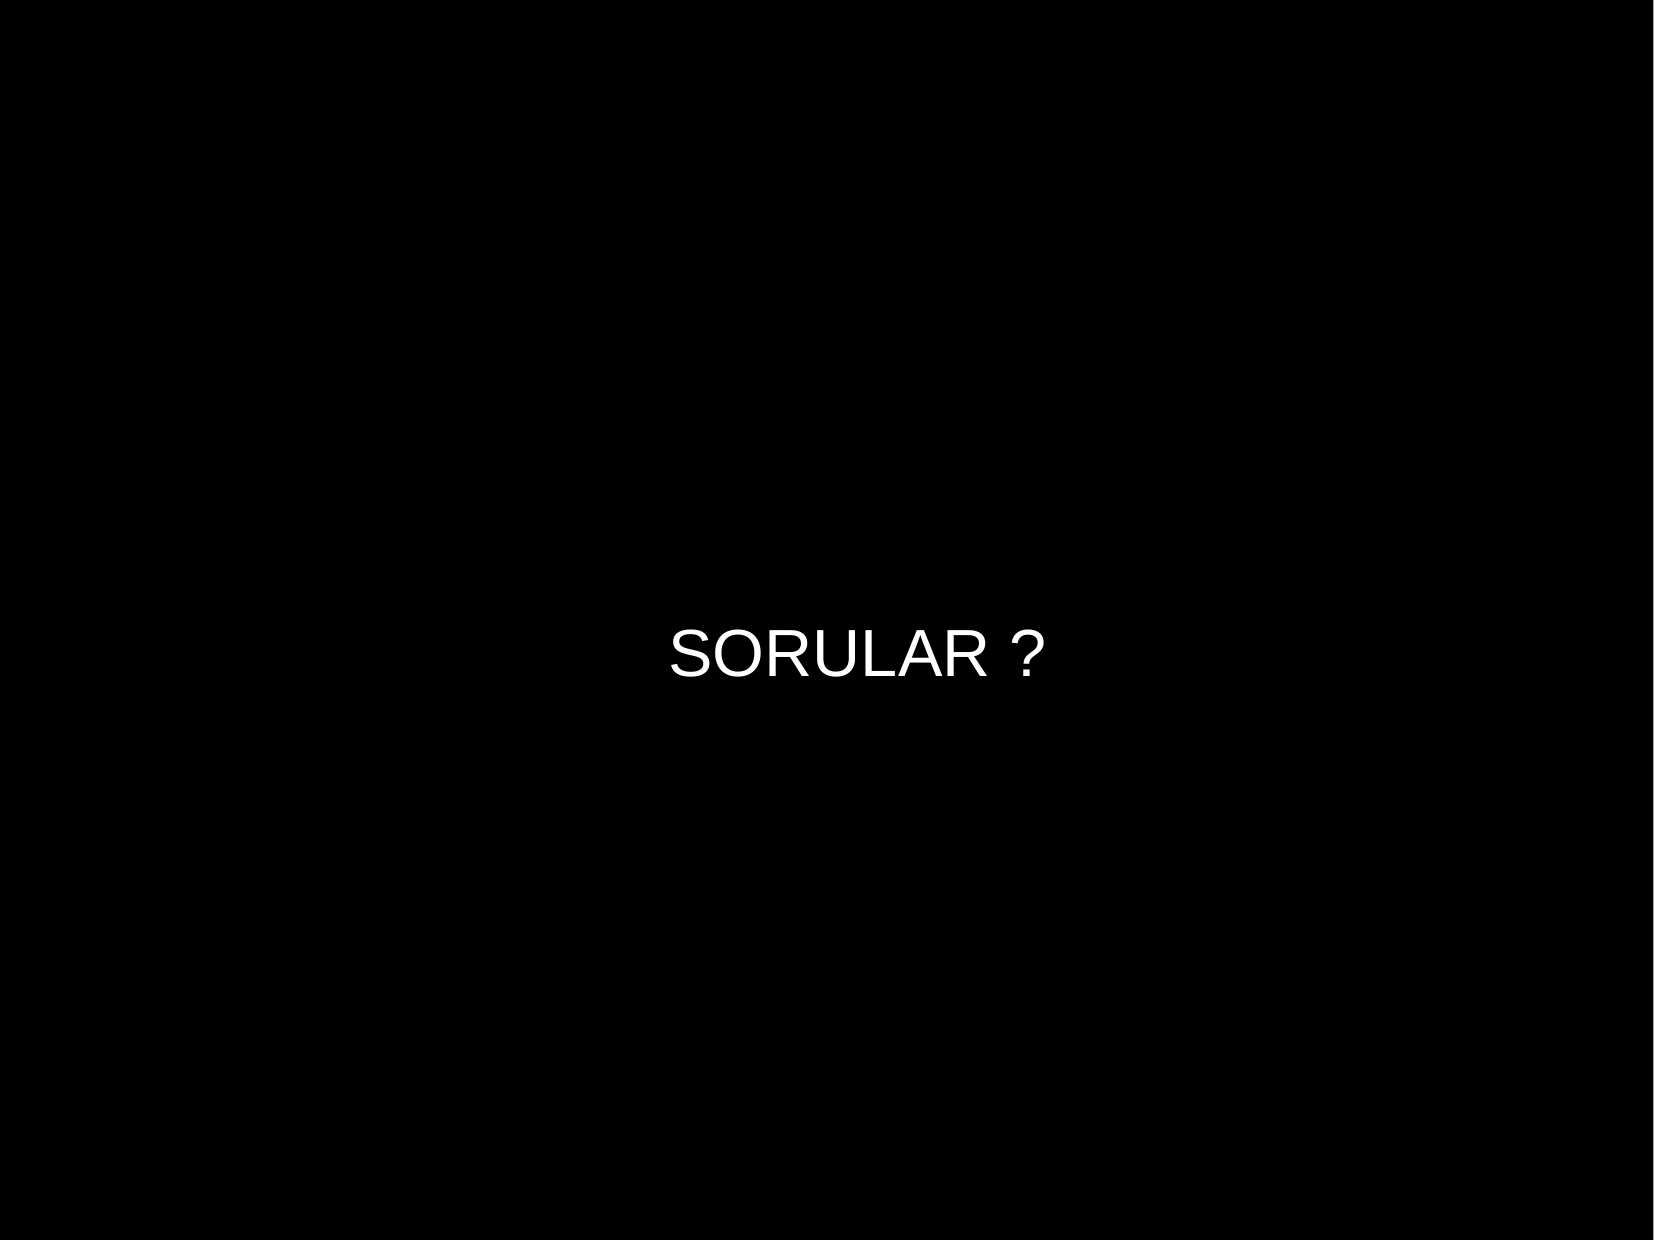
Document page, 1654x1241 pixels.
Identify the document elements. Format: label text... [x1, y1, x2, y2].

title SORULAR ? [244, 591, 1470, 716]
